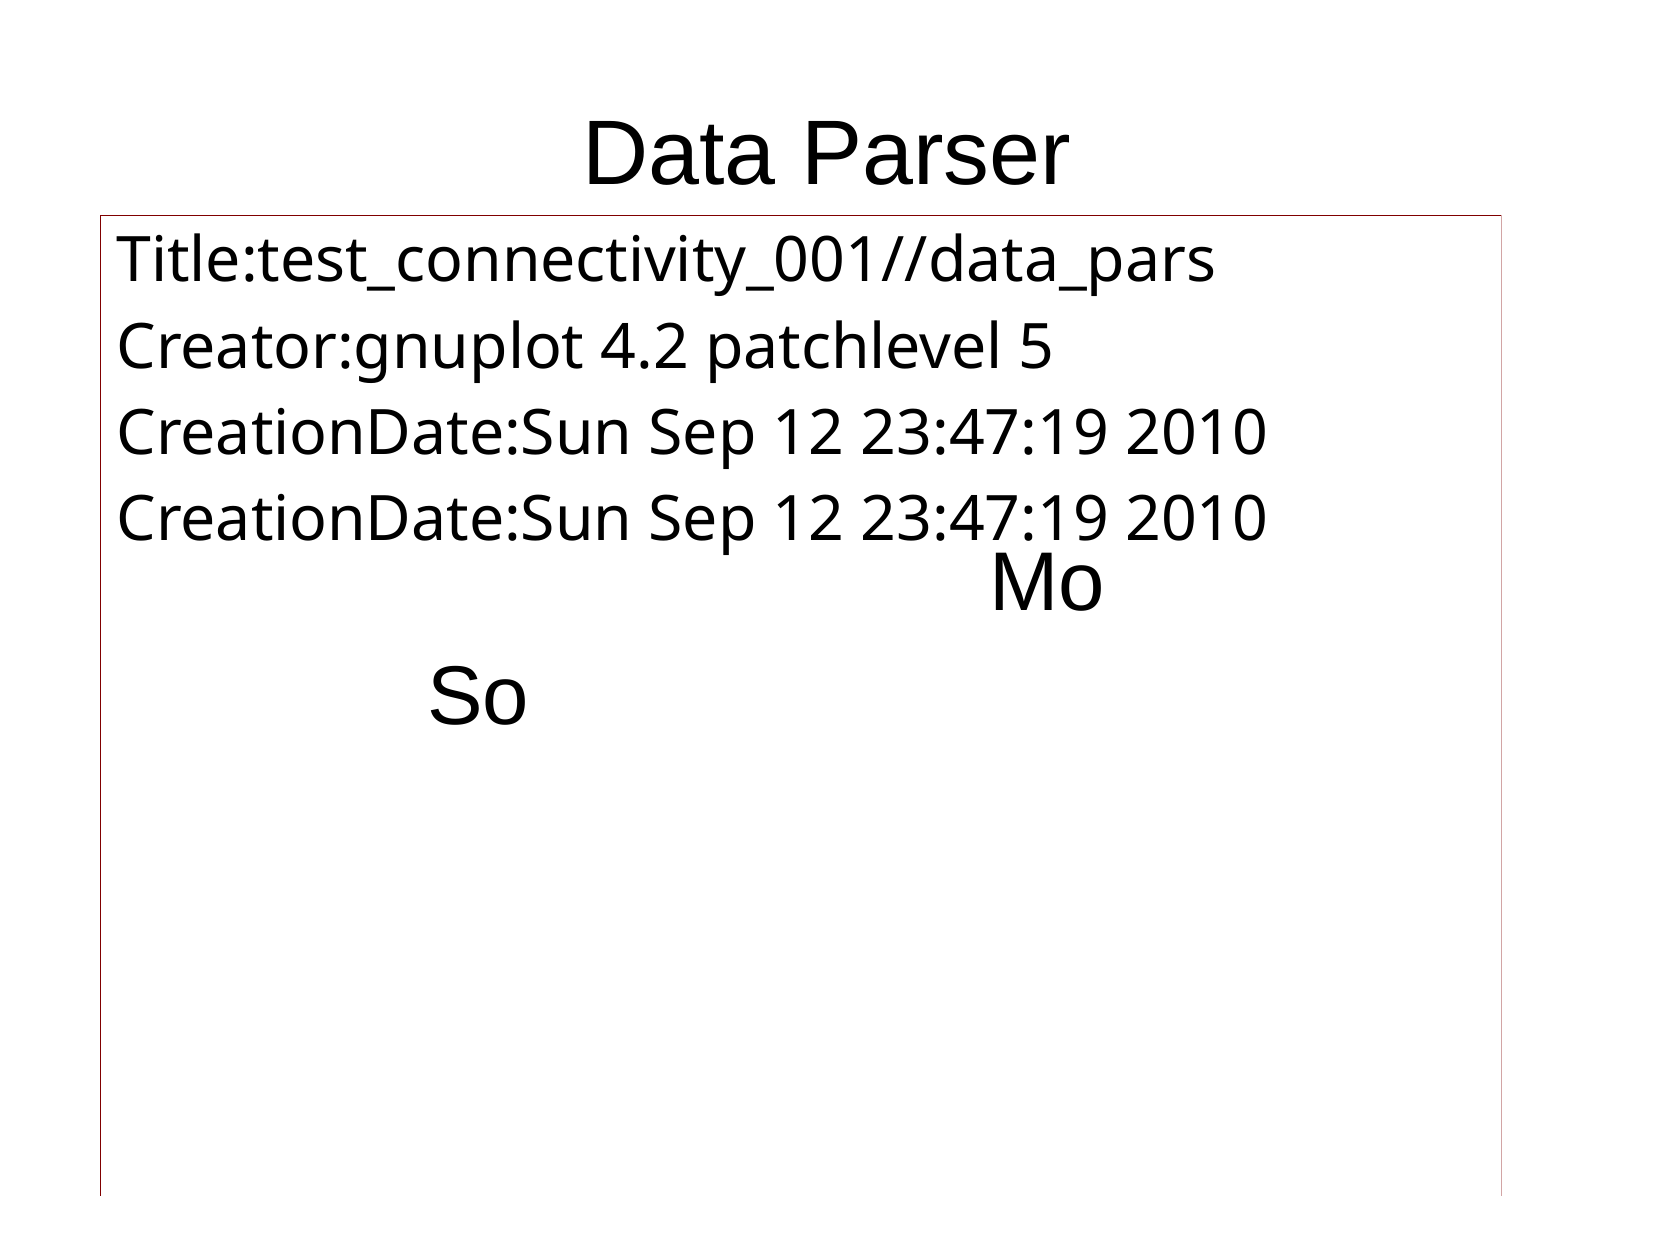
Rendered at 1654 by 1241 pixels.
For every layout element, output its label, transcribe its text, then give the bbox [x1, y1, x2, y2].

title Data Parser [82, 56, 1571, 250]
picture [96, 211, 1502, 1196]
text_box Mo [975, 527, 1121, 636]
text_box So [412, 642, 545, 751]
